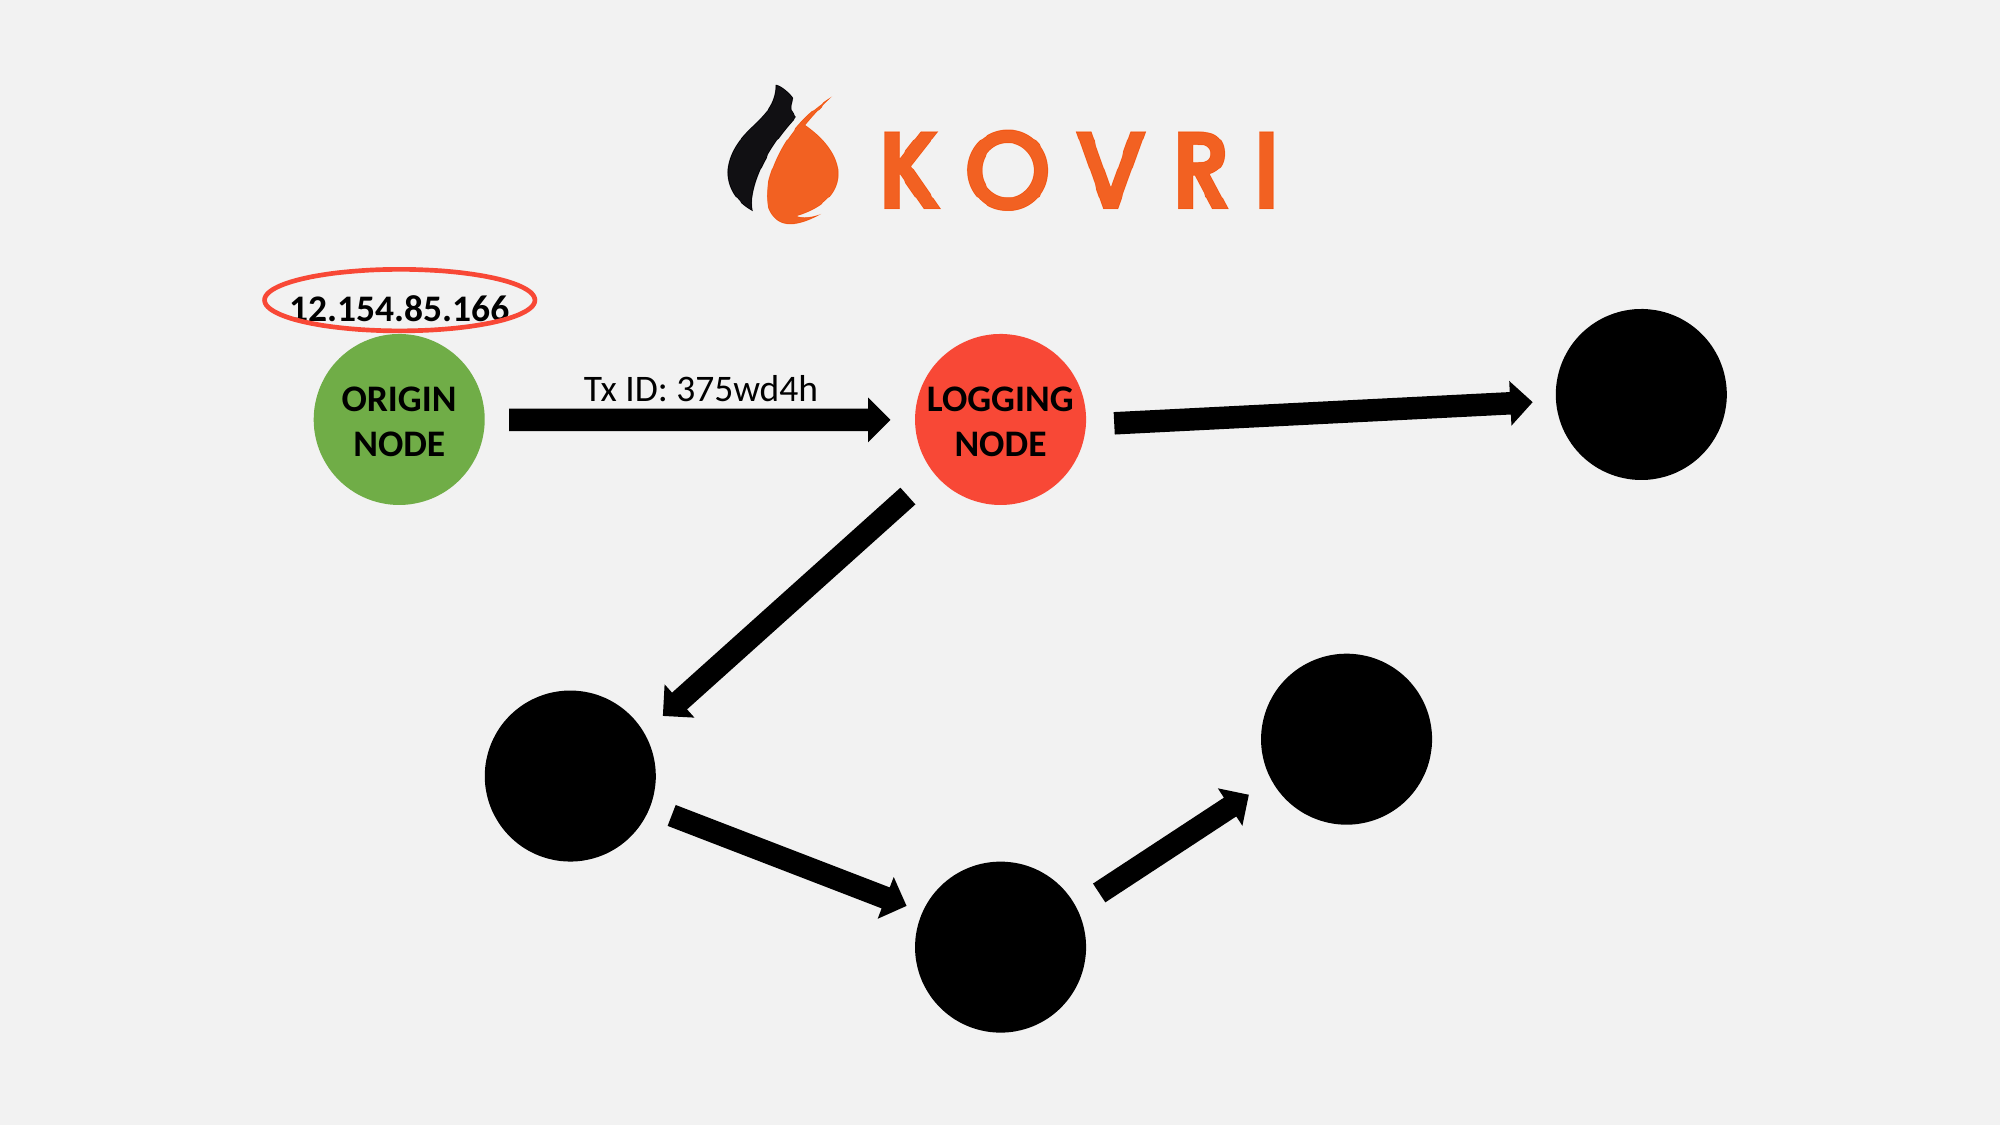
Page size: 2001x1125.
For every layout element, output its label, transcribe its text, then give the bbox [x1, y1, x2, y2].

text_box 12.154.85.166 [273, 276, 526, 328]
text_box ORIGIN NODE [326, 366, 473, 473]
text_box [915, 861, 1087, 1033]
text_box Tx ID: 375wd4h [565, 356, 838, 418]
text_box LOGGING NODE [911, 366, 1090, 473]
text_box [662, 487, 916, 718]
text_box [1555, 308, 1727, 480]
text_box [484, 690, 656, 862]
text_box [332, 473, 466, 505]
text_box [1113, 380, 1533, 435]
text_box 12.154.85.166 [273, 315, 526, 337]
text_box [509, 397, 891, 443]
text_box [313, 375, 326, 464]
text_box [332, 337, 466, 366]
text_box [1261, 653, 1433, 825]
picture [713, 81, 1287, 227]
text_box 12.154.85.166 [273, 276, 299, 286]
text_box [473, 376, 485, 463]
text_box [933, 473, 1068, 505]
text_box [667, 804, 907, 919]
text_box [1092, 788, 1249, 903]
text_box [933, 333, 1068, 366]
